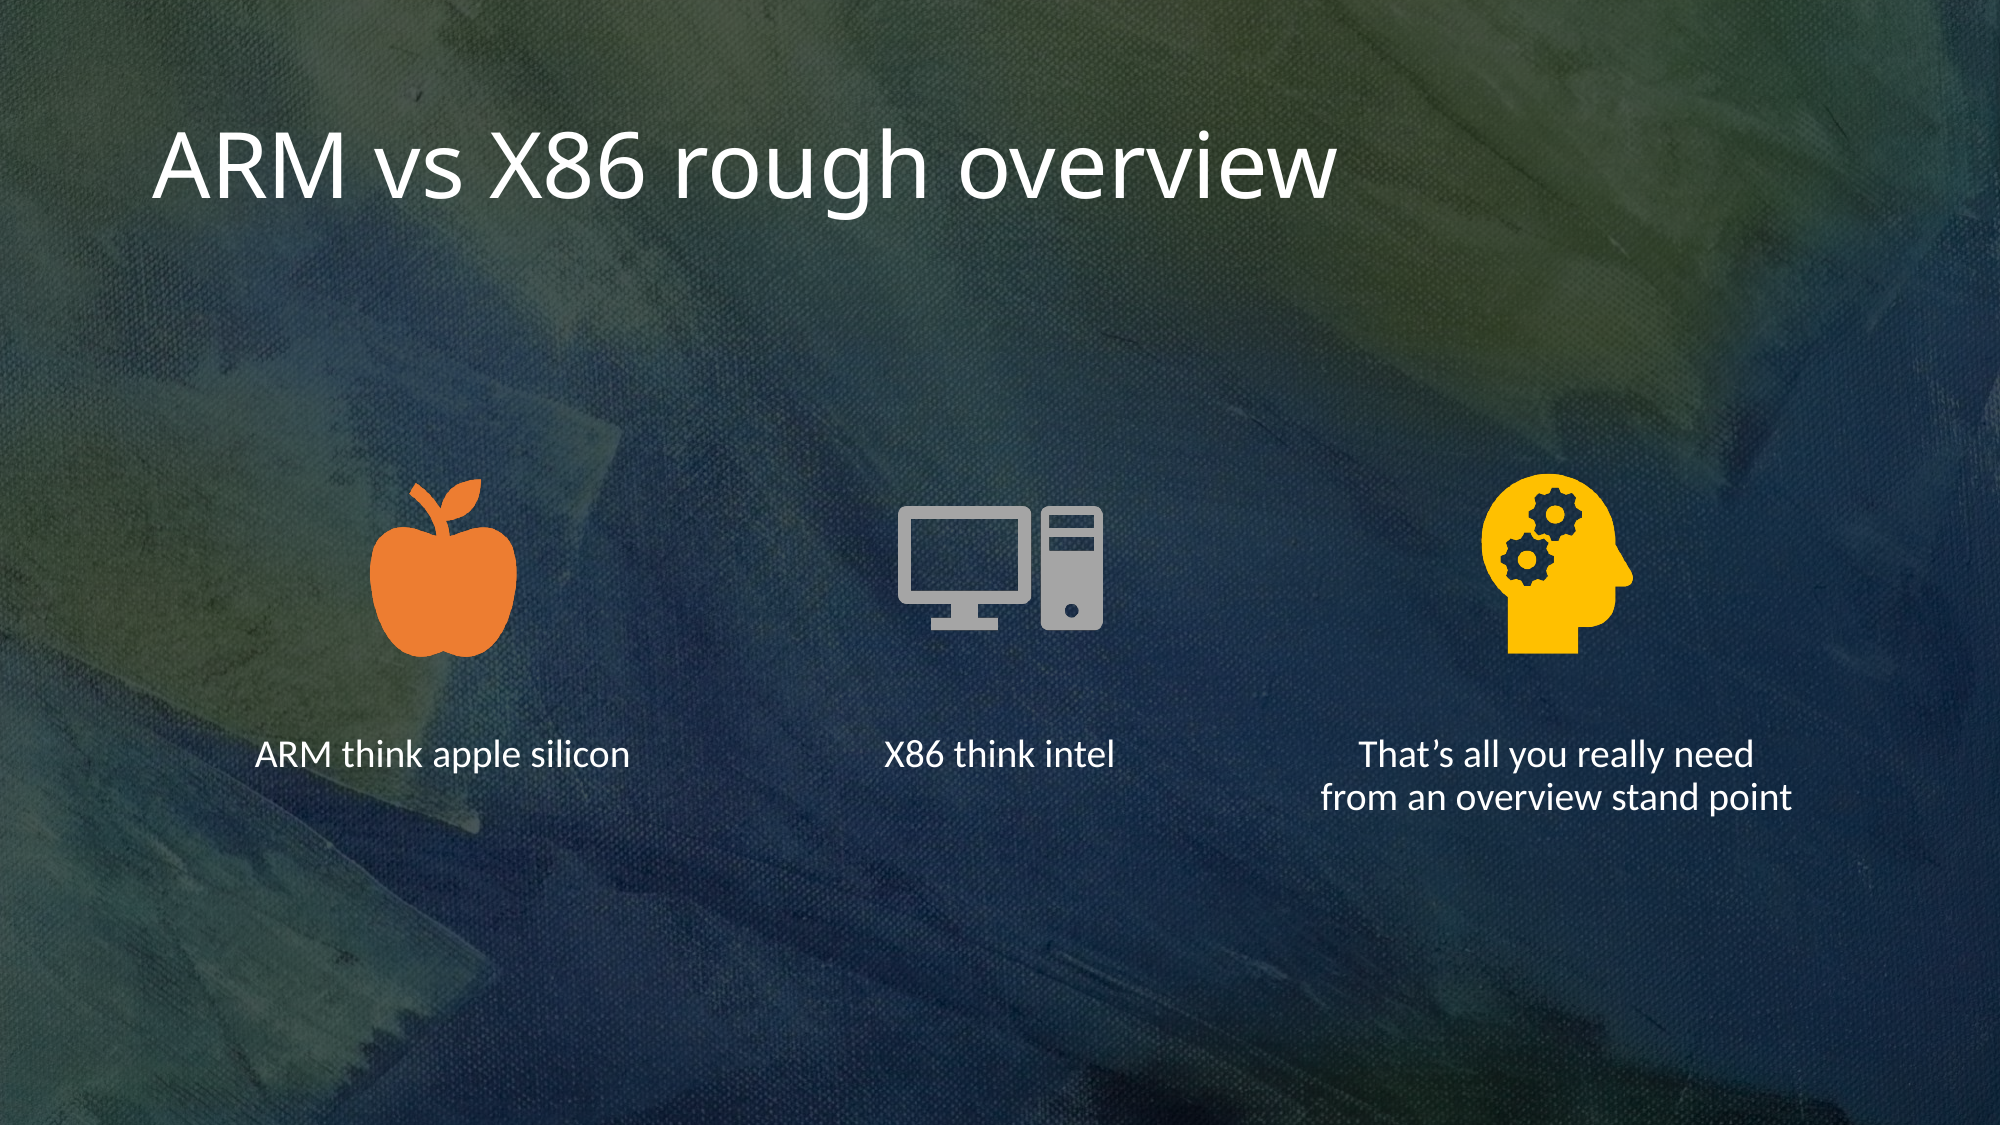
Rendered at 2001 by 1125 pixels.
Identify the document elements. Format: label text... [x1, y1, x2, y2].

text_box [336, 461, 550, 675]
picture [0, 0, 2000, 1125]
text_box [1450, 461, 1664, 675]
text_box X86 think intel [762, 733, 1237, 852]
title ARM vs X86 rough overview [137, 59, 1863, 278]
text_box ARM think apple silicon [205, 733, 680, 852]
text_box That’s all you really need from an overview stand point [1319, 733, 1794, 852]
text_box [893, 461, 1107, 675]
